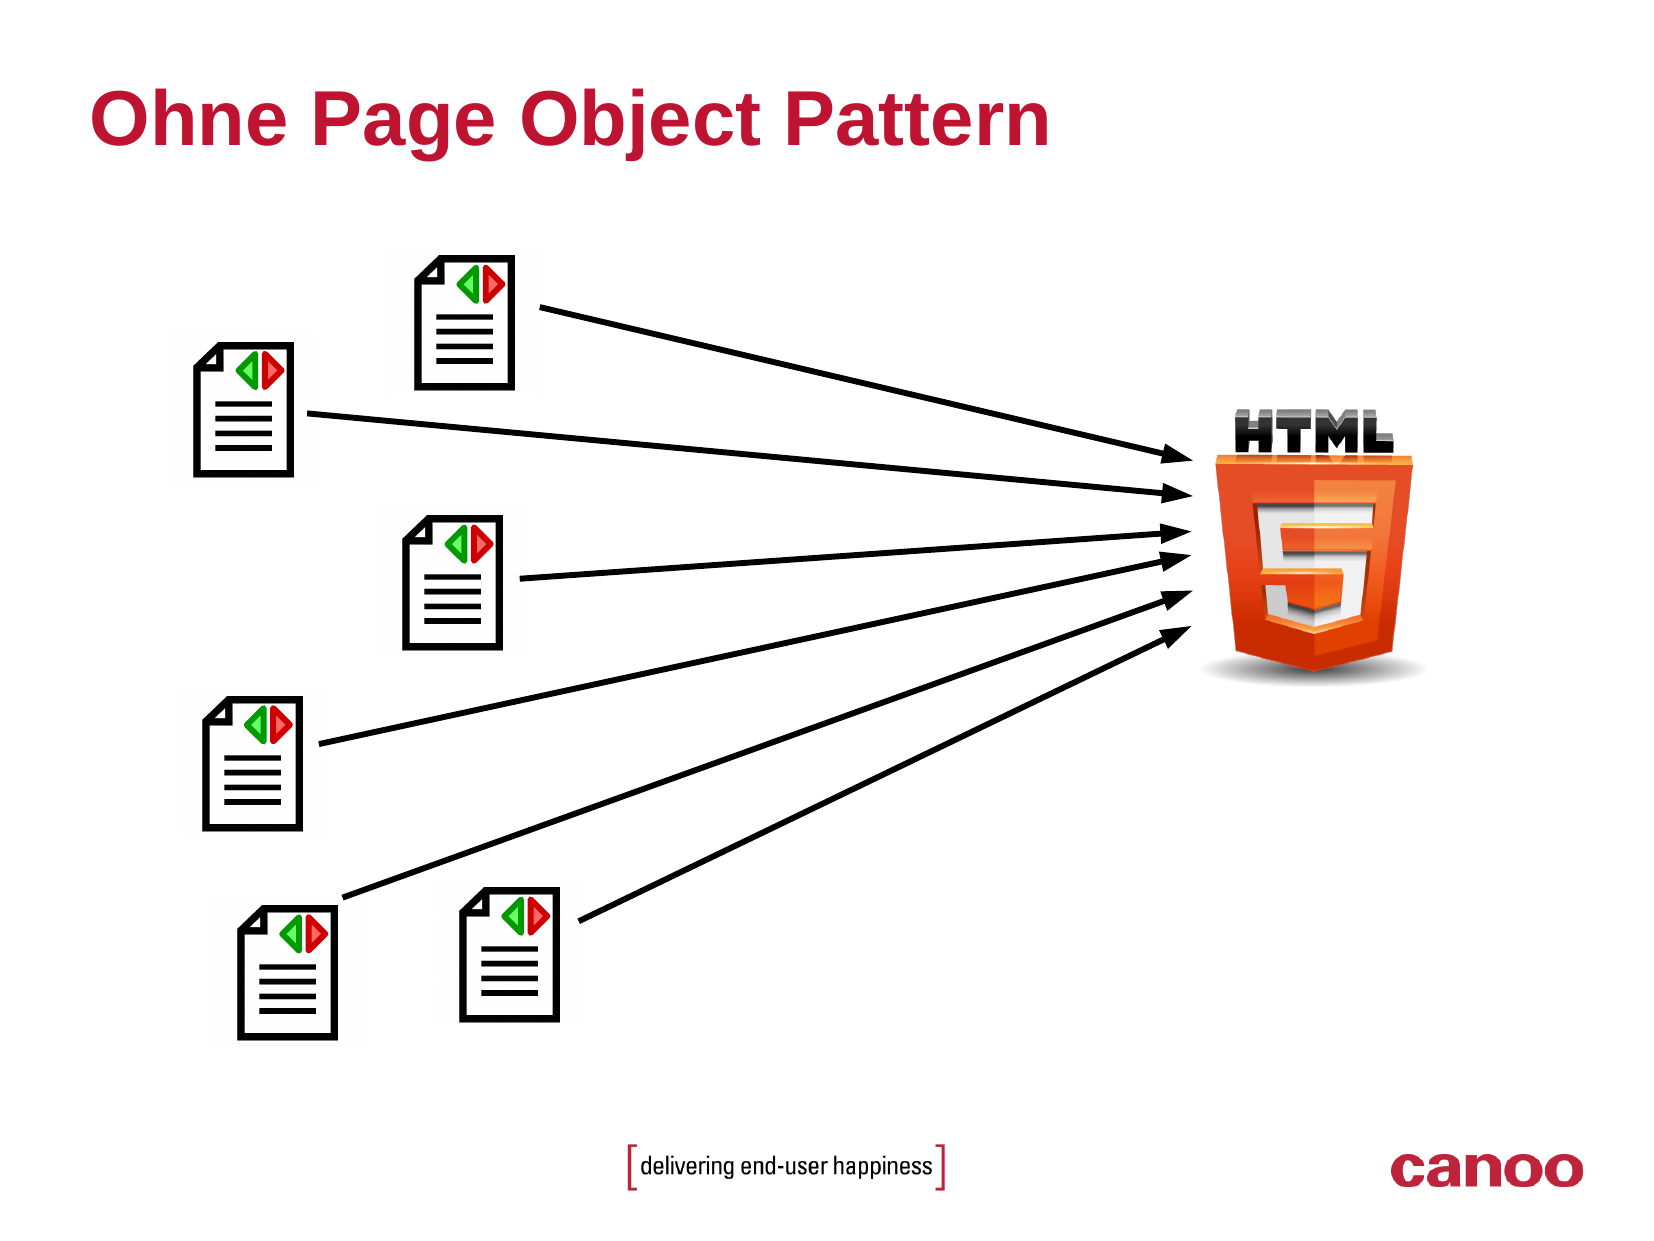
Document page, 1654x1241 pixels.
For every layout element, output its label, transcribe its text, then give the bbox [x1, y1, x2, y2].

text_box [503, 899, 548, 939]
picture [377, 507, 528, 658]
text_box [281, 917, 326, 957]
picture [1391, 1154, 1583, 1187]
picture [168, 334, 319, 485]
title Ohne Page Object Pattern [75, 60, 1591, 181]
text_box [446, 527, 491, 567]
text_box [245, 708, 290, 748]
picture [212, 897, 363, 1048]
text_box [457, 267, 503, 308]
picture [621, 1140, 951, 1194]
text_box [237, 353, 282, 394]
picture [1169, 401, 1457, 689]
picture [434, 879, 585, 1030]
picture [177, 688, 328, 839]
picture [389, 247, 540, 399]
